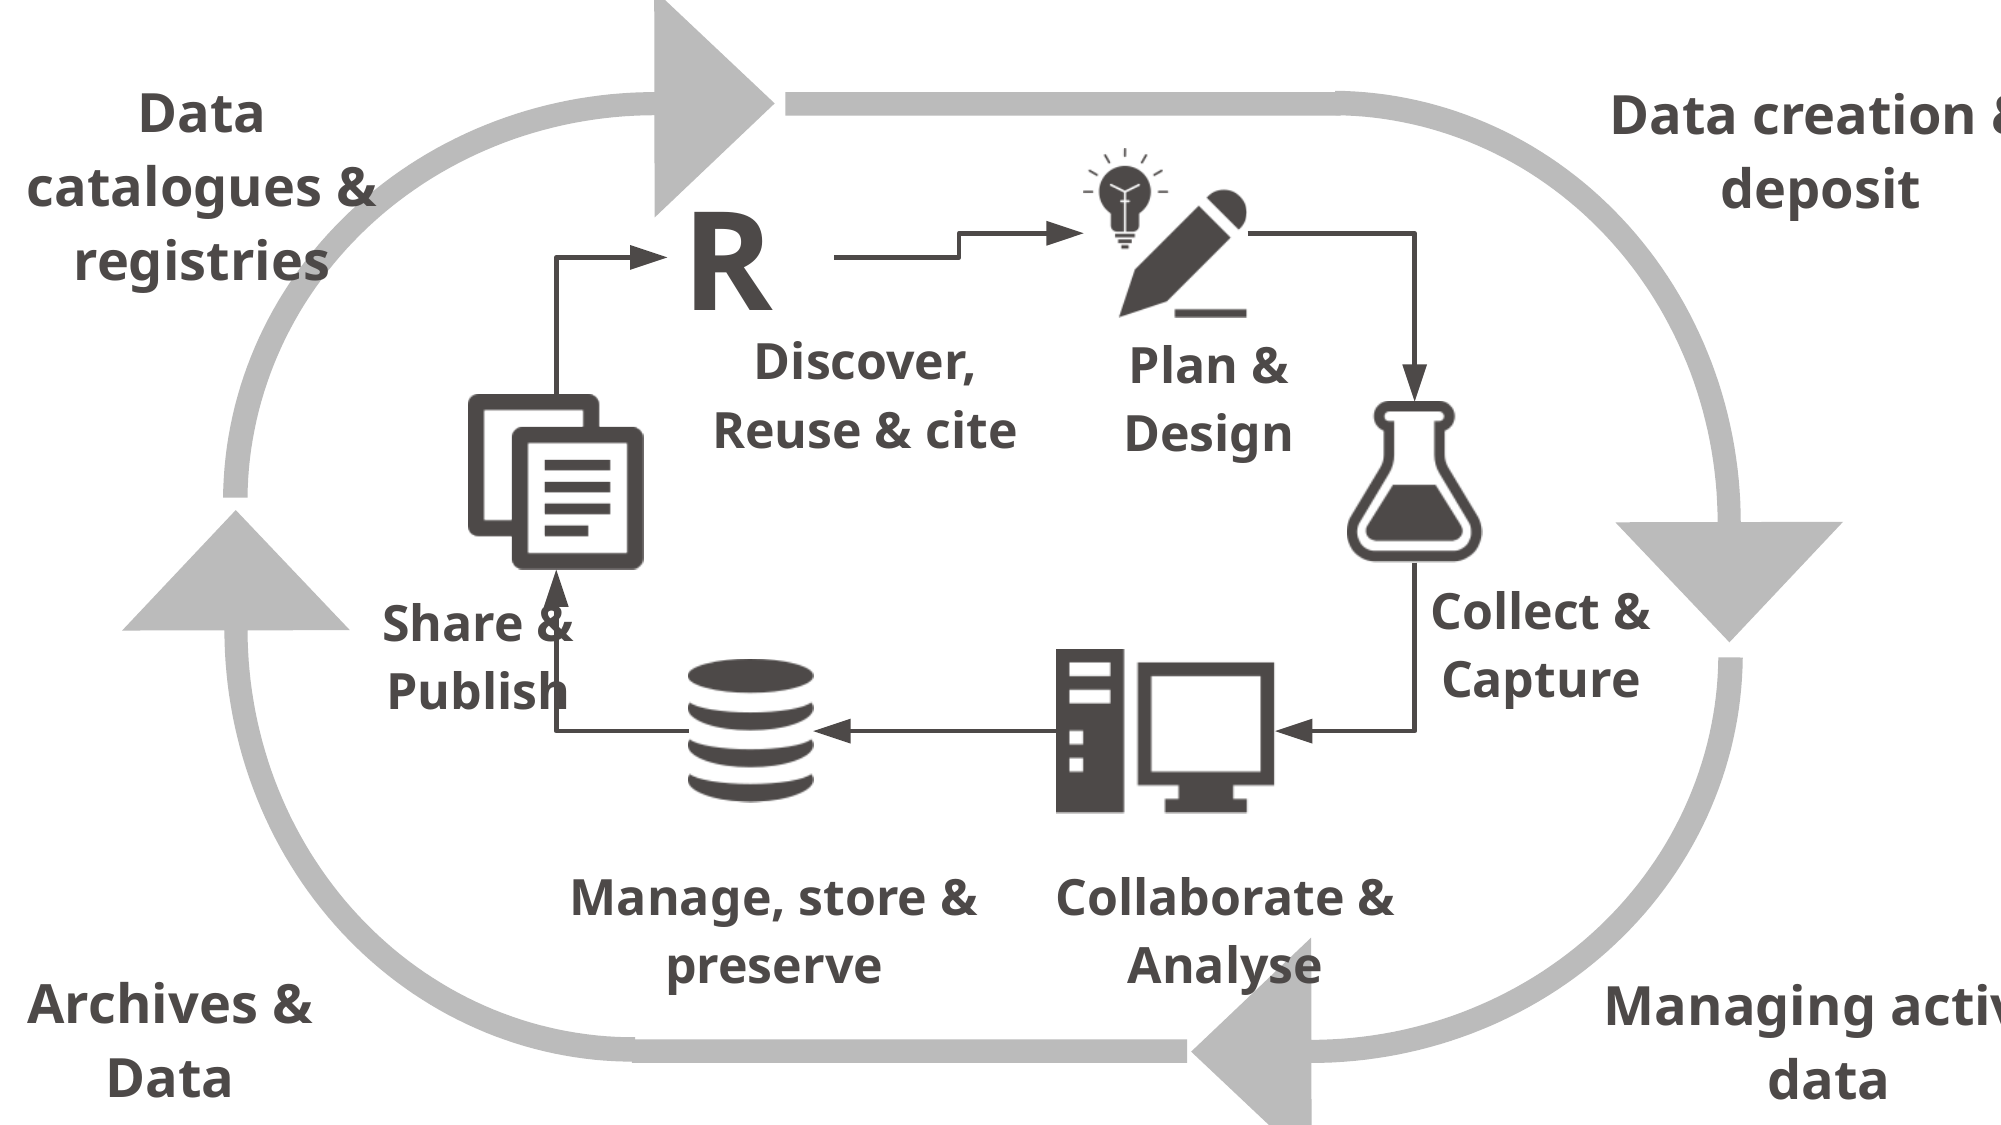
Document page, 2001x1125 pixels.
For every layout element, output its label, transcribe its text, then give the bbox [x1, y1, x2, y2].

text_box [223, 260, 322, 498]
text_box [1191, 657, 1743, 1125]
text_box Share & Publish [367, 580, 554, 696]
picture [1056, 649, 1276, 814]
text_box R [667, 156, 835, 311]
text_box [444, 0, 775, 218]
text_box [426, 973, 1188, 1063]
picture [1347, 401, 1483, 563]
text_box [1303, 971, 1312, 978]
text_box Collaborate & Analyse [1040, 854, 1546, 970]
text_box Collect & Capture [1417, 568, 1639, 684]
picture [468, 394, 644, 570]
text_box Share & Publish [559, 607, 568, 696]
text_box [313, 194, 409, 271]
text_box Discover, Reuse & cite [697, 318, 993, 434]
text_box Managing active data [1588, 960, 2001, 1084]
picture [1083, 148, 1248, 318]
text_box Archives & Data repositories [0, 958, 426, 1086]
text_box Data catalogues & registries [11, 66, 444, 194]
text_box [785, 90, 1844, 643]
text_box [122, 510, 405, 958]
text_box Data creation & deposit [1594, 68, 1991, 193]
picture [688, 659, 814, 803]
text_box Manage, store & preserve [555, 854, 941, 970]
text_box Plan & Design [1108, 322, 1288, 438]
